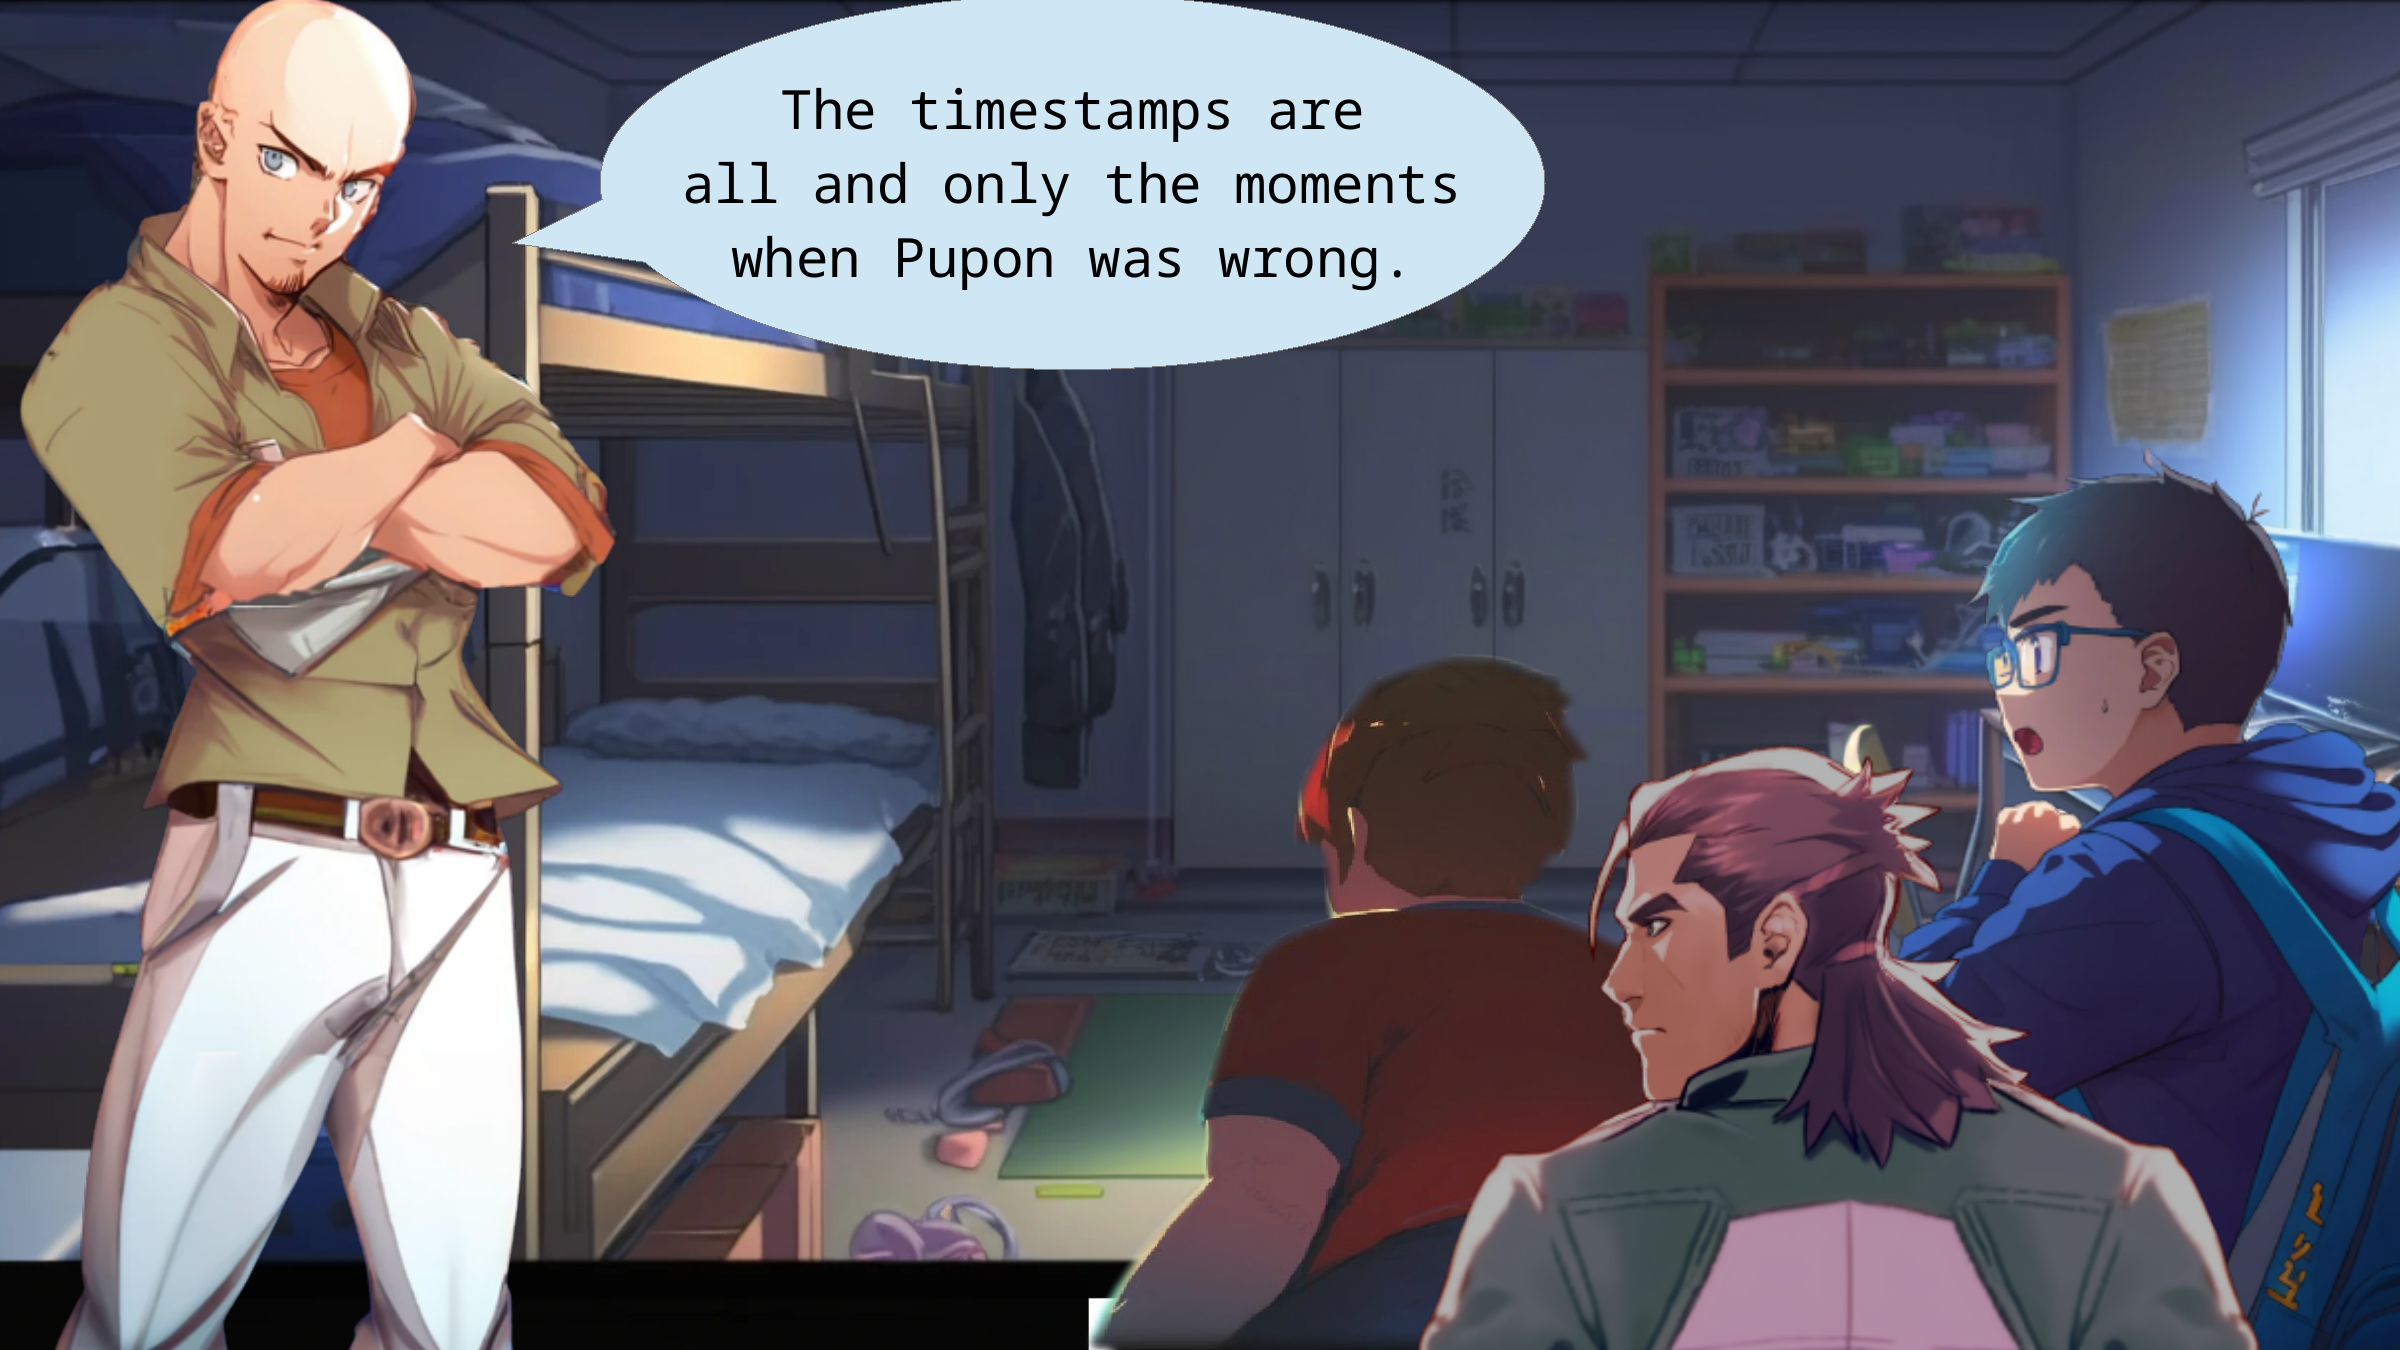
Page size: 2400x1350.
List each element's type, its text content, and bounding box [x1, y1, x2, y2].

picture [0, 0, 2400, 1350]
text_box The timestamps are all and only the moments when Pupon was wrong. [512, 0, 1546, 370]
